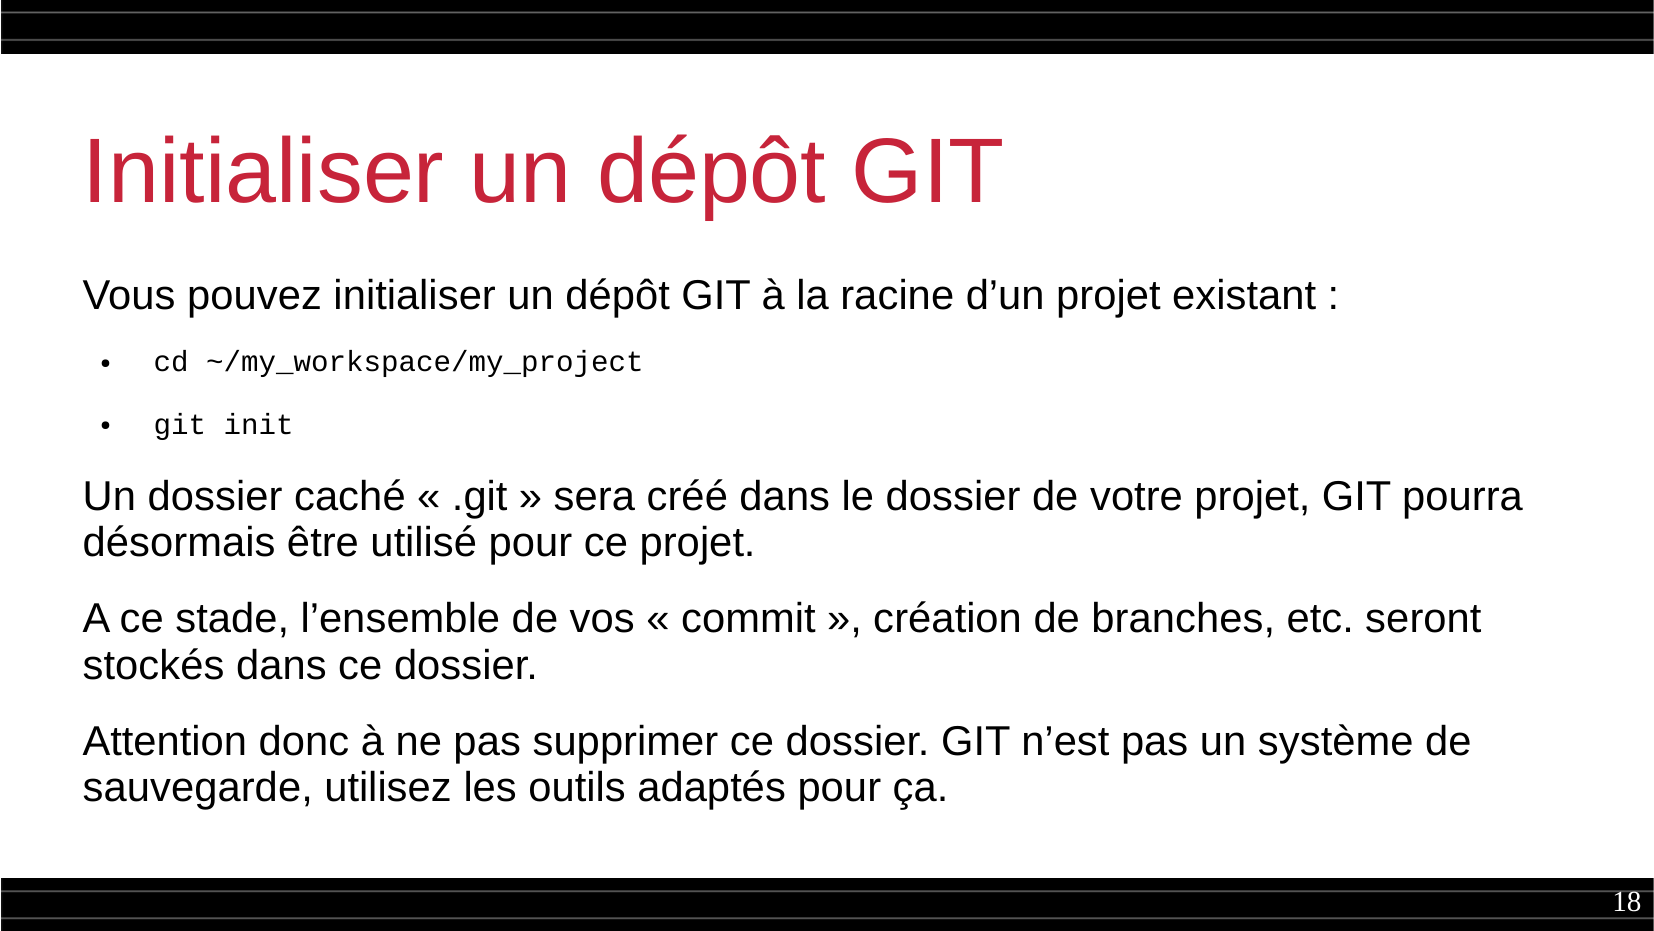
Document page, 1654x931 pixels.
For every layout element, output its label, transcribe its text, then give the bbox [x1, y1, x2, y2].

picture [1, 878, 1654, 931]
list Vous pouvez initialiser un dépôt GIT à la racine d’un projet existant : cd ~/my_workspace/my_project git init Un dossier caché « .git » sera créé dans le dossier de votre projet, GIT pourra désormais être utilisé pour ce projet. A ce stade, l’ensemble de vos « commit », création de branches, etc. seront stockés dans ce dossier. Attention donc à ne pas supprimer ce dossier. GIT n’est pas un système de sauvegarde, utilisez les outils adaptés pour ça. [82, 271, 1571, 851]
title Initialiser un dépôt GIT [82, 92, 1571, 249]
picture [1, 0, 1654, 54]
